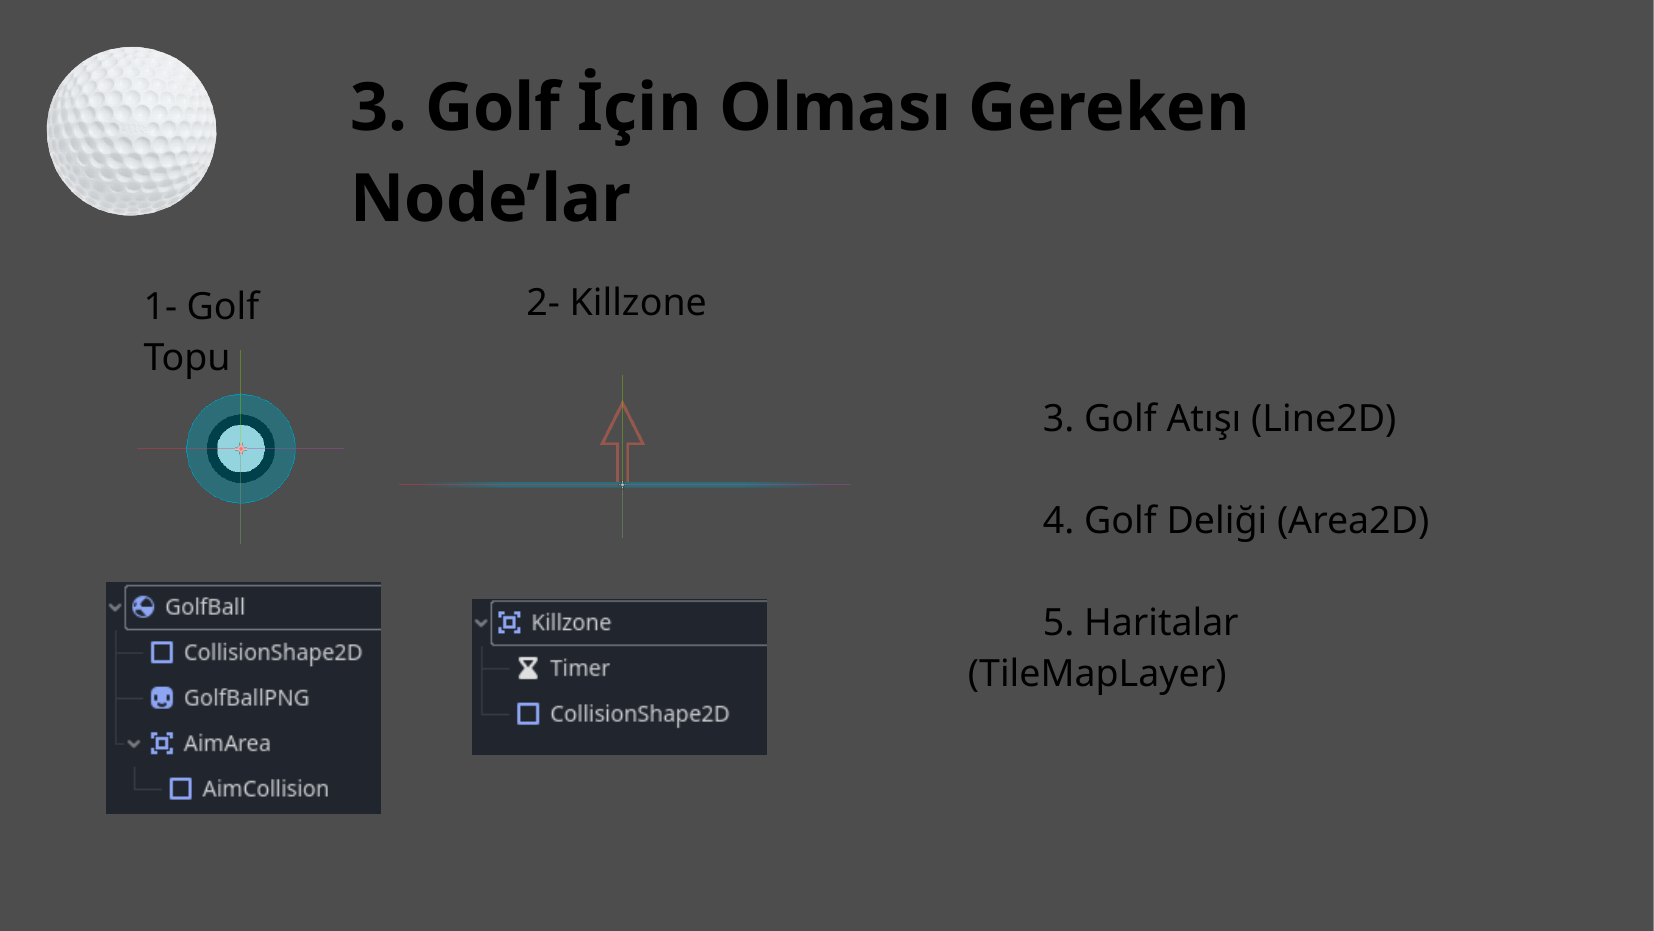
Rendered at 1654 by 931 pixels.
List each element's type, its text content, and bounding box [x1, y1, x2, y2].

text_box 3. Golf Atışı (Line2D) 4. Golf Deliği (Area2D) 5. Haritalar (TileMapLayer) [953, 384, 1503, 663]
text_box 3. Golf İçin Olması Gereken Node’lar [335, 51, 1435, 150]
text_box 2- Killzone [511, 268, 766, 333]
picture [0, 0, 1654, 931]
text_box 1- Golf Topu [128, 272, 353, 335]
